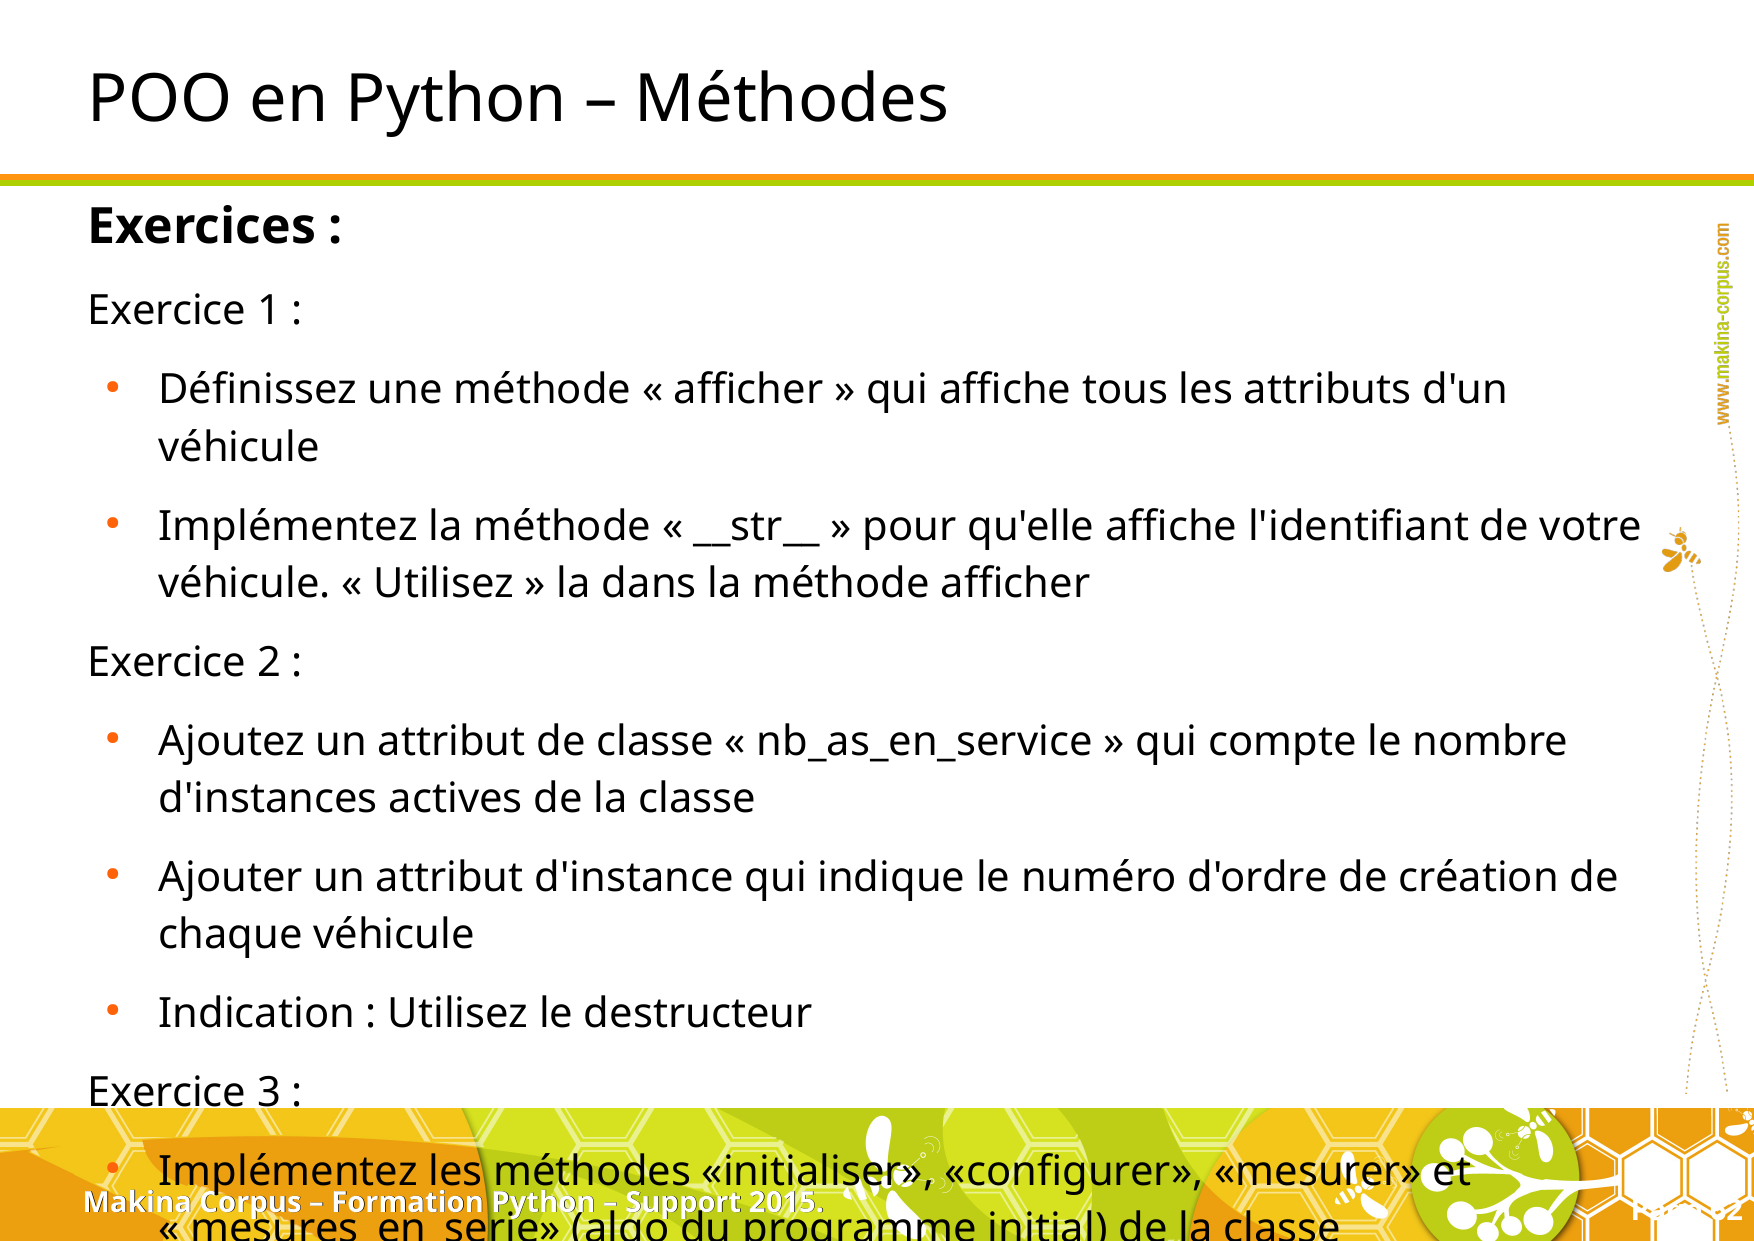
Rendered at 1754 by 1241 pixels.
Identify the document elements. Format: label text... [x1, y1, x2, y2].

picture [624, 1222, 636, 1239]
picture [959, 1222, 971, 1229]
picture [211, 1222, 222, 1241]
picture [1260, 1231, 1270, 1239]
picture [1124, 1222, 1136, 1239]
picture [815, 1222, 827, 1239]
picture [197, 1222, 208, 1241]
picture [686, 1222, 698, 1239]
picture [470, 1222, 482, 1229]
picture [858, 1231, 868, 1239]
picture [1195, 1231, 1205, 1239]
picture [321, 1222, 333, 1229]
picture [935, 1222, 946, 1241]
picture [1667, 203, 1754, 1093]
picture [1066, 1231, 1076, 1239]
picture [650, 1222, 663, 1239]
picture [1323, 1222, 1335, 1229]
picture [0, 1108, 1754, 1241]
list Exercices : Exercice 1 : Définissez une méthode « afficher » qui affiche tous les attributs d'un véhicule Implémentez la méthode « __str__ » pour qu'elle affiche l'identifiant de votre véhicule. « Utilisez » la dans la méthode afficher Exercice 2 : Ajoutez un attribut de classe « nb_as_en_service » qui compte le nombre d'instances actives de la classe Ajouter un attribut d'instance qui indique le numéro d'ordre de création de chaque véhicule Indication : Utilisez le destructeur Exercice 3 : Implémentez les méthodes «initialiser», «configurer», «mesurer» et « mesures_en_serie» (algo du programme initial) de la classe AnalyseurSpectre en vous inspirant de leur version procédurale [87, 189, 1667, 1182]
title POO en Python – Méthodes [87, 31, 1667, 160]
picture [590, 1231, 600, 1239]
picture [1150, 1222, 1162, 1229]
picture [921, 1222, 932, 1241]
picture [235, 1222, 247, 1229]
picture [383, 1222, 395, 1229]
picture [704, 1199, 709, 1209]
picture [882, 1222, 893, 1241]
picture [522, 1222, 534, 1229]
picture [407, 1222, 419, 1241]
picture [1005, 1222, 1017, 1241]
picture [790, 1222, 803, 1239]
picture [749, 1222, 762, 1239]
picture [896, 1222, 907, 1241]
